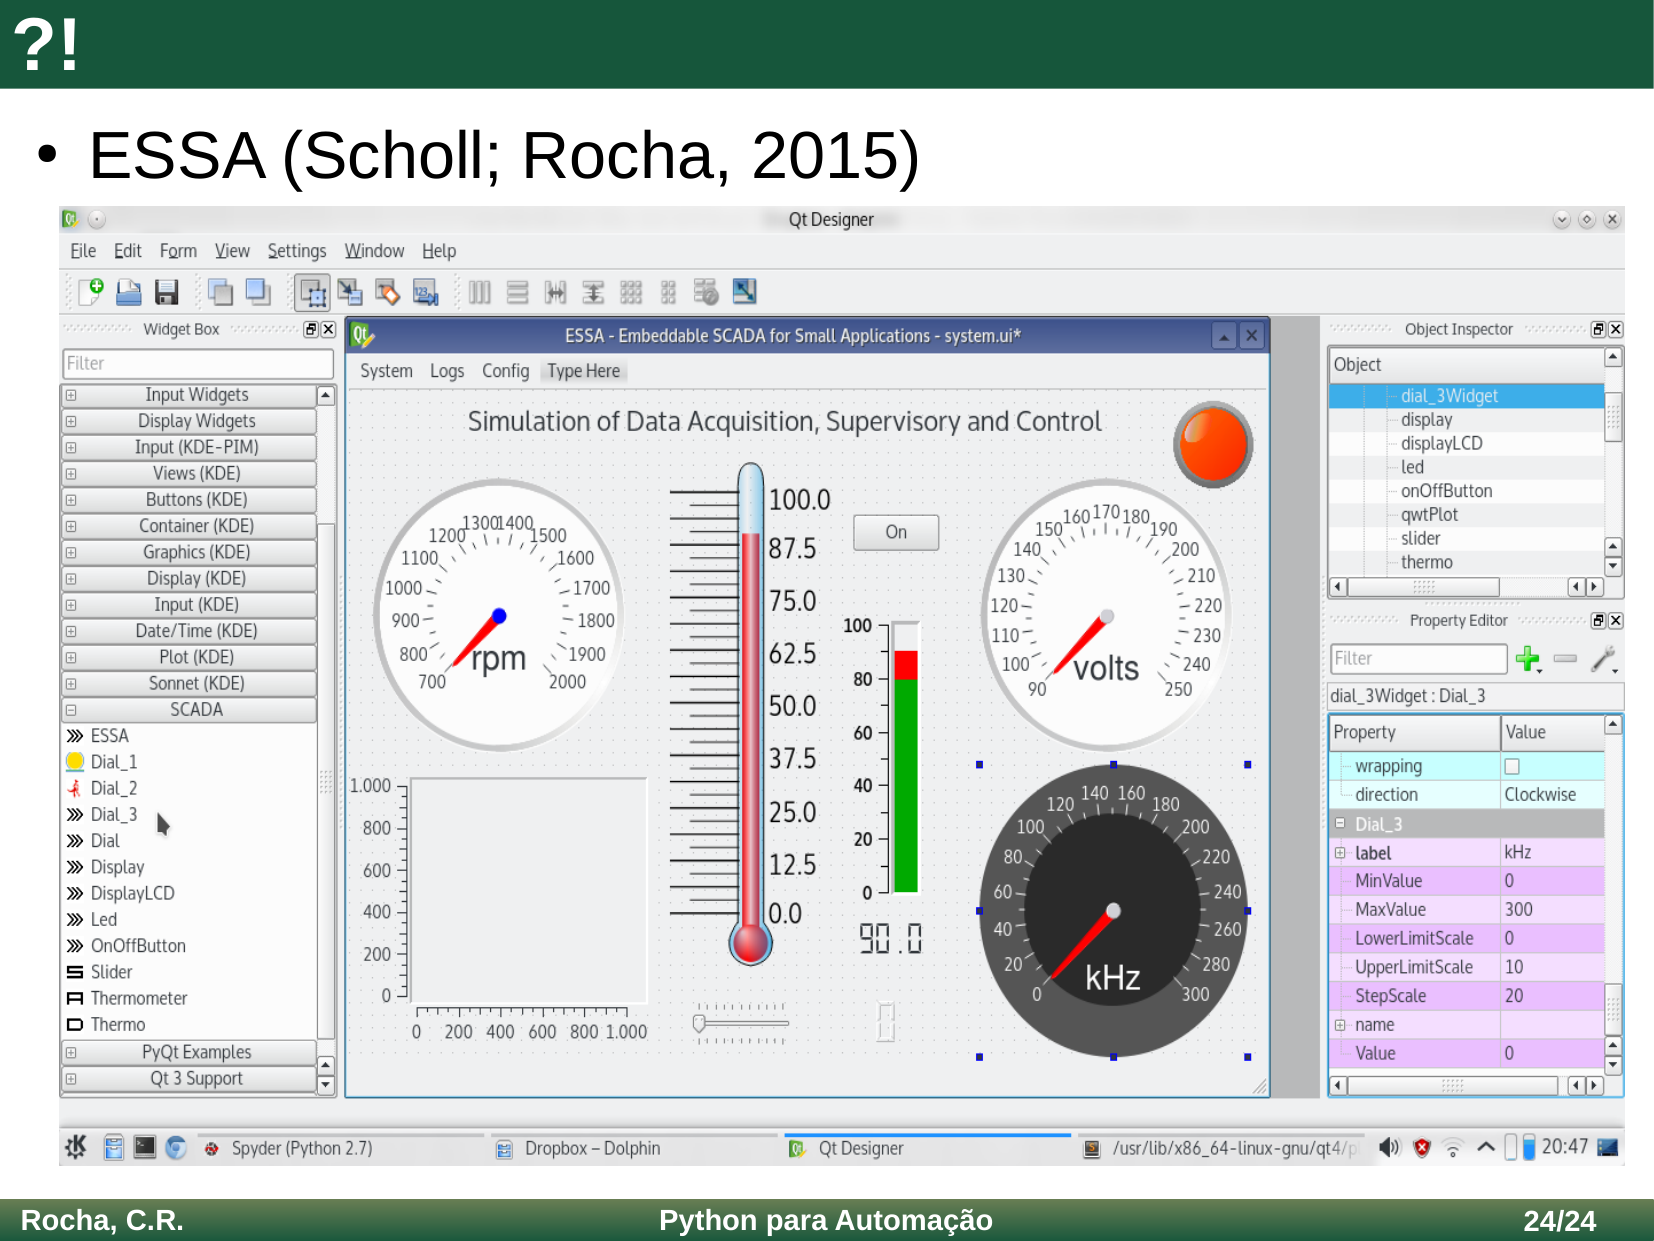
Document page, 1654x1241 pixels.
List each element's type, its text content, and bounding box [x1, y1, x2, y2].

picture [59, 206, 1625, 1166]
list ESSA (Scholl; Rocha, 2015) [17, 118, 1625, 1152]
title ?! [11, 0, 1625, 89]
